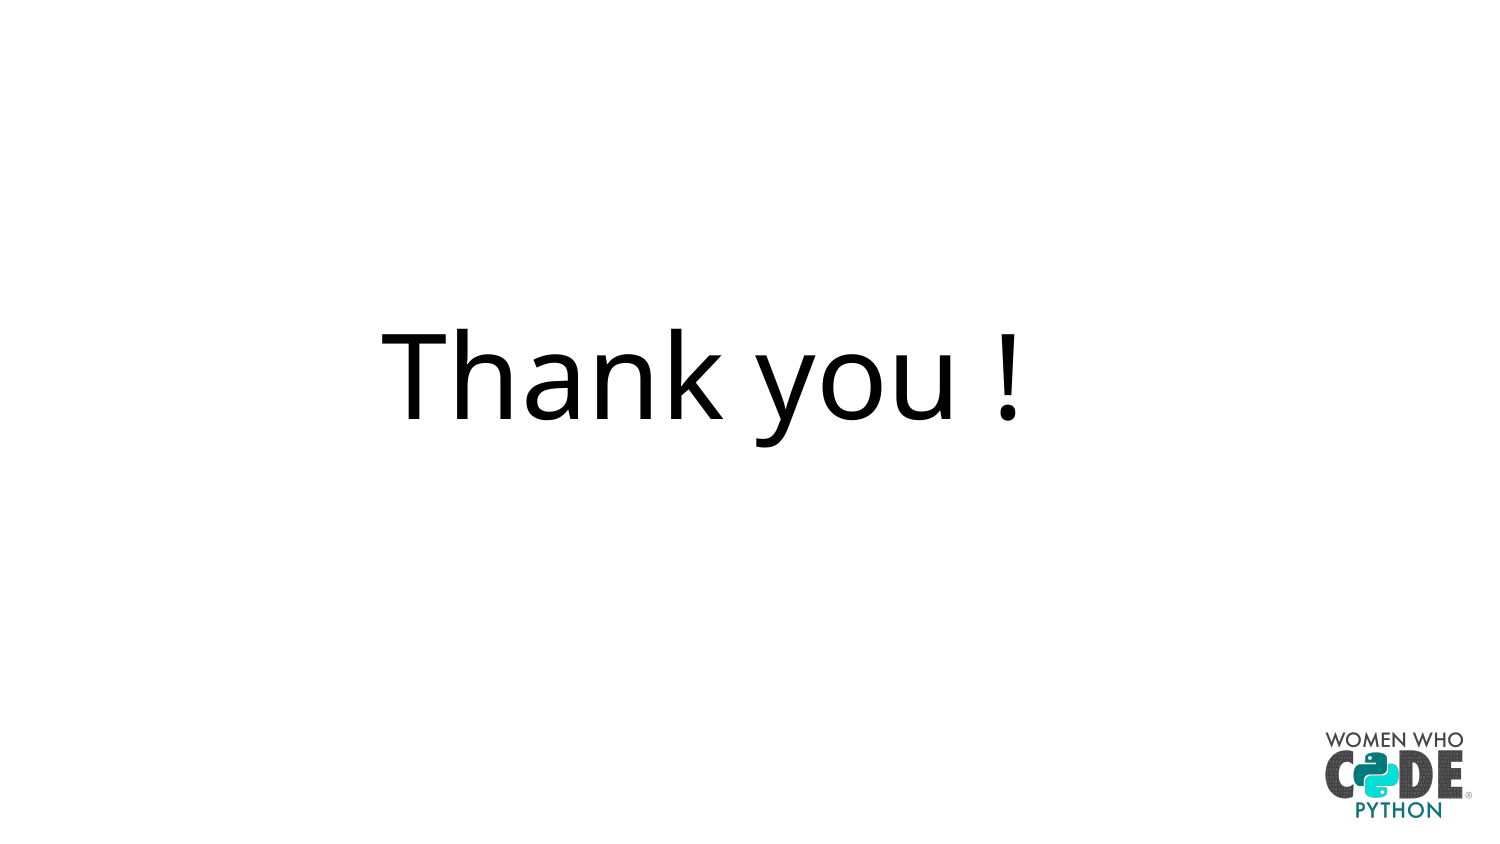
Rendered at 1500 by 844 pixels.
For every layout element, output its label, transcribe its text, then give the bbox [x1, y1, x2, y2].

picture [1312, 719, 1480, 831]
title Thank you ! [291, 286, 1500, 844]
